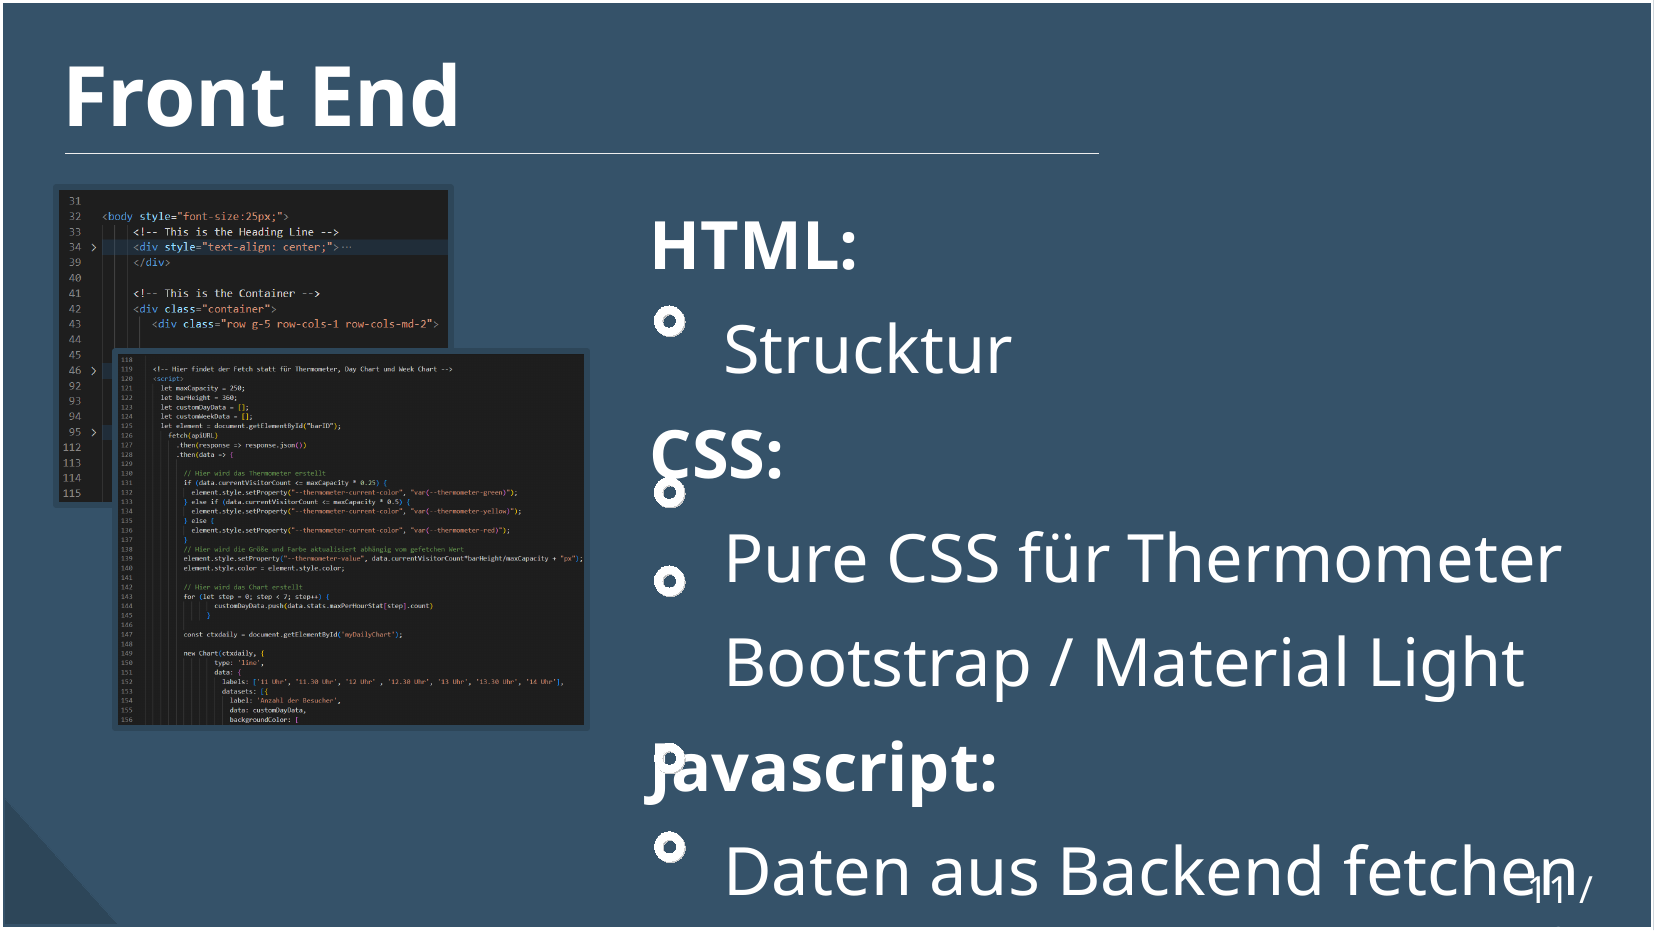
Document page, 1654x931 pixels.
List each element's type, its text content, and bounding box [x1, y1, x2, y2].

text_box [654, 477, 686, 508]
text_box [654, 743, 686, 774]
text_box Front End [47, 29, 845, 148]
text_box [654, 565, 686, 597]
text_box <number> / 13 [1511, 856, 1654, 931]
picture [59, 190, 448, 502]
text_box [654, 831, 686, 863]
picture [118, 354, 585, 726]
text_box [0, 0, 1654, 931]
text_box HTML: Strucktur CSS: Pure CSS für Thermometer Bootstrap / Material Light Javascript: Daten aus Backend fetchen Graphen erstellen [561, 177, 1654, 894]
text_box [654, 305, 686, 337]
